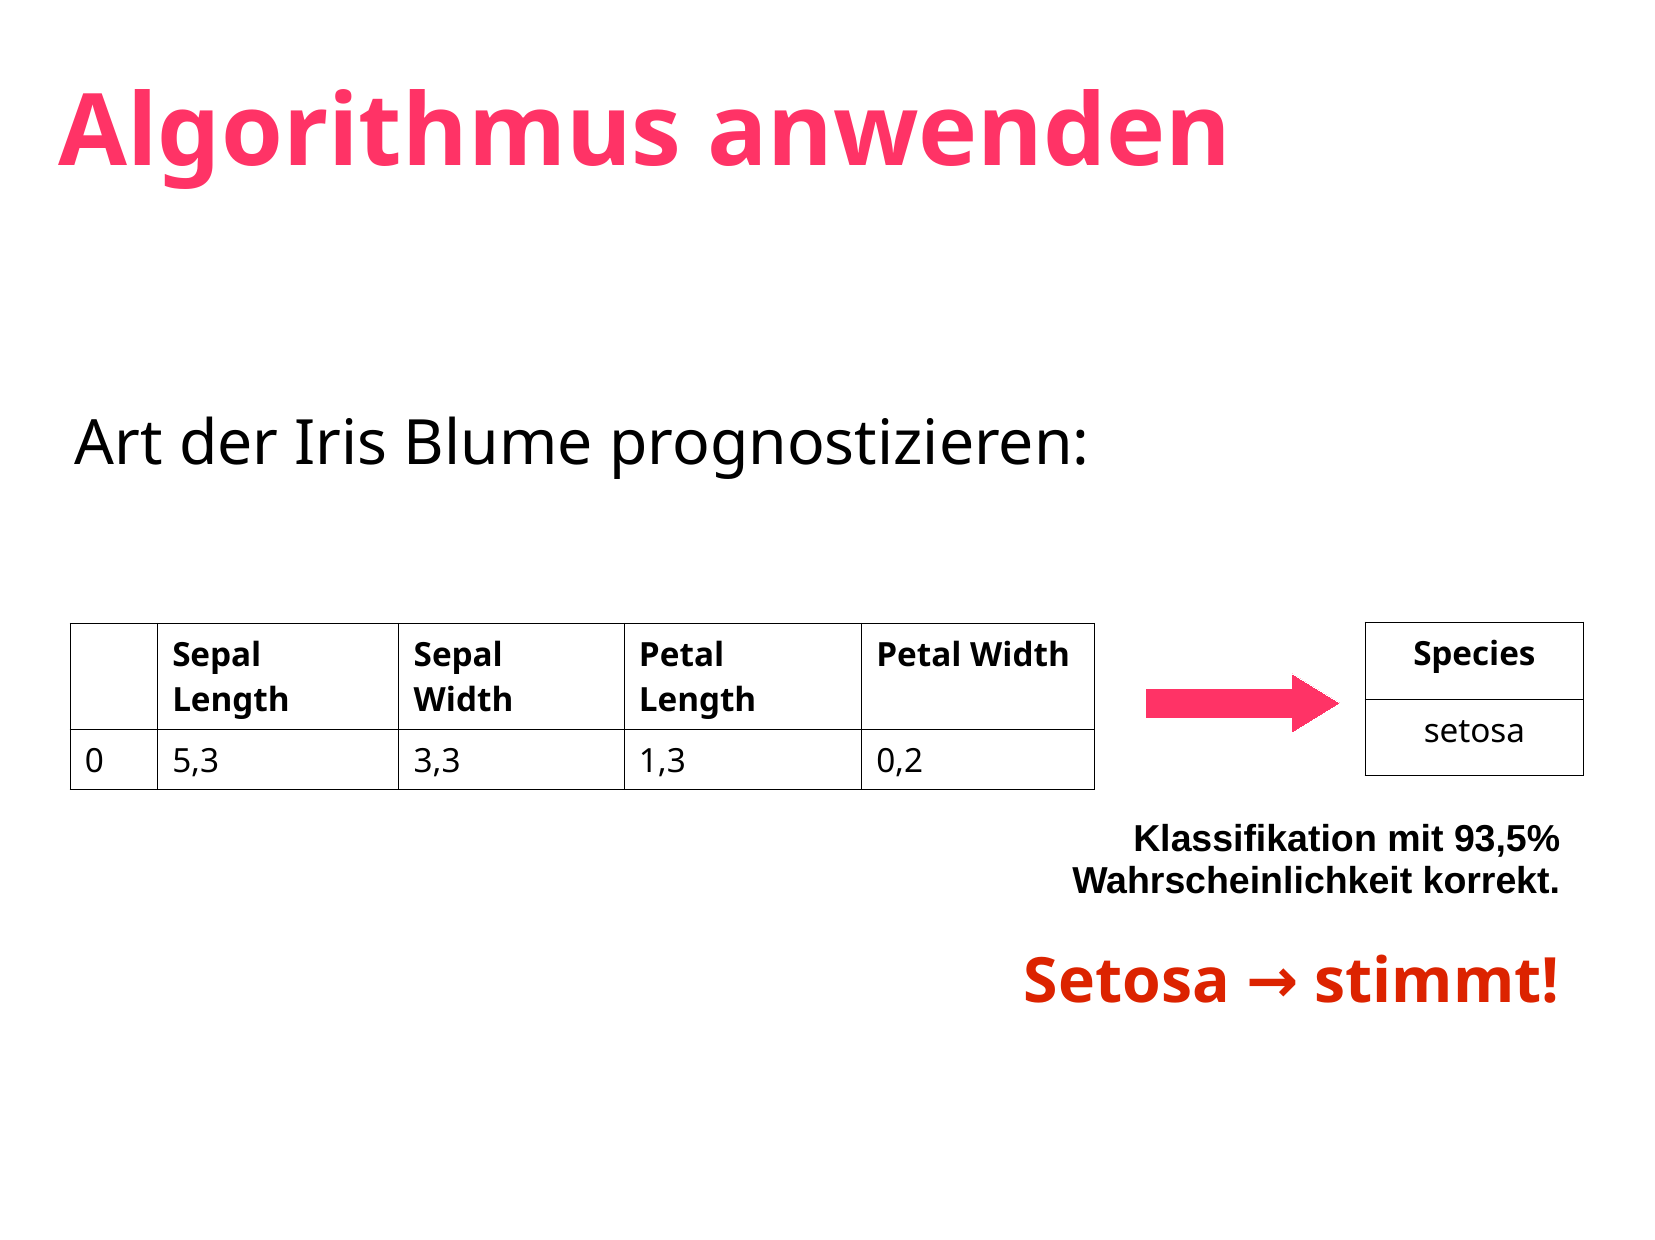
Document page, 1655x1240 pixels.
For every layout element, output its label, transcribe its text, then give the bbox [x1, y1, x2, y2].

table_header [71, 624, 157, 729]
table_cell 1,3 [625, 730, 861, 789]
table_header Sepal Length [158, 624, 398, 729]
table_cell 0 [71, 730, 157, 789]
table_cell 5,3 [158, 730, 398, 789]
text_box Klassifikation mit 93,5% Wahrscheinlichkeit korrekt. [975, 810, 1576, 928]
text_box Art der Iris Blume prognostizieren: [60, 390, 1366, 545]
table_header Petal Length [625, 624, 861, 729]
text_box Setosa → stimmt! [975, 928, 1576, 1069]
table_cell 3,3 [399, 730, 624, 789]
table_header Petal Width [862, 624, 1094, 729]
text_box [1145, 673, 1341, 734]
table_header Sepal Width [399, 624, 624, 729]
table_header Species [1366, 623, 1583, 699]
text_box Algorithmus anwenden [58, 58, 1409, 176]
table_cell setosa [1366, 700, 1583, 775]
table_cell 0,2 [862, 730, 1094, 789]
